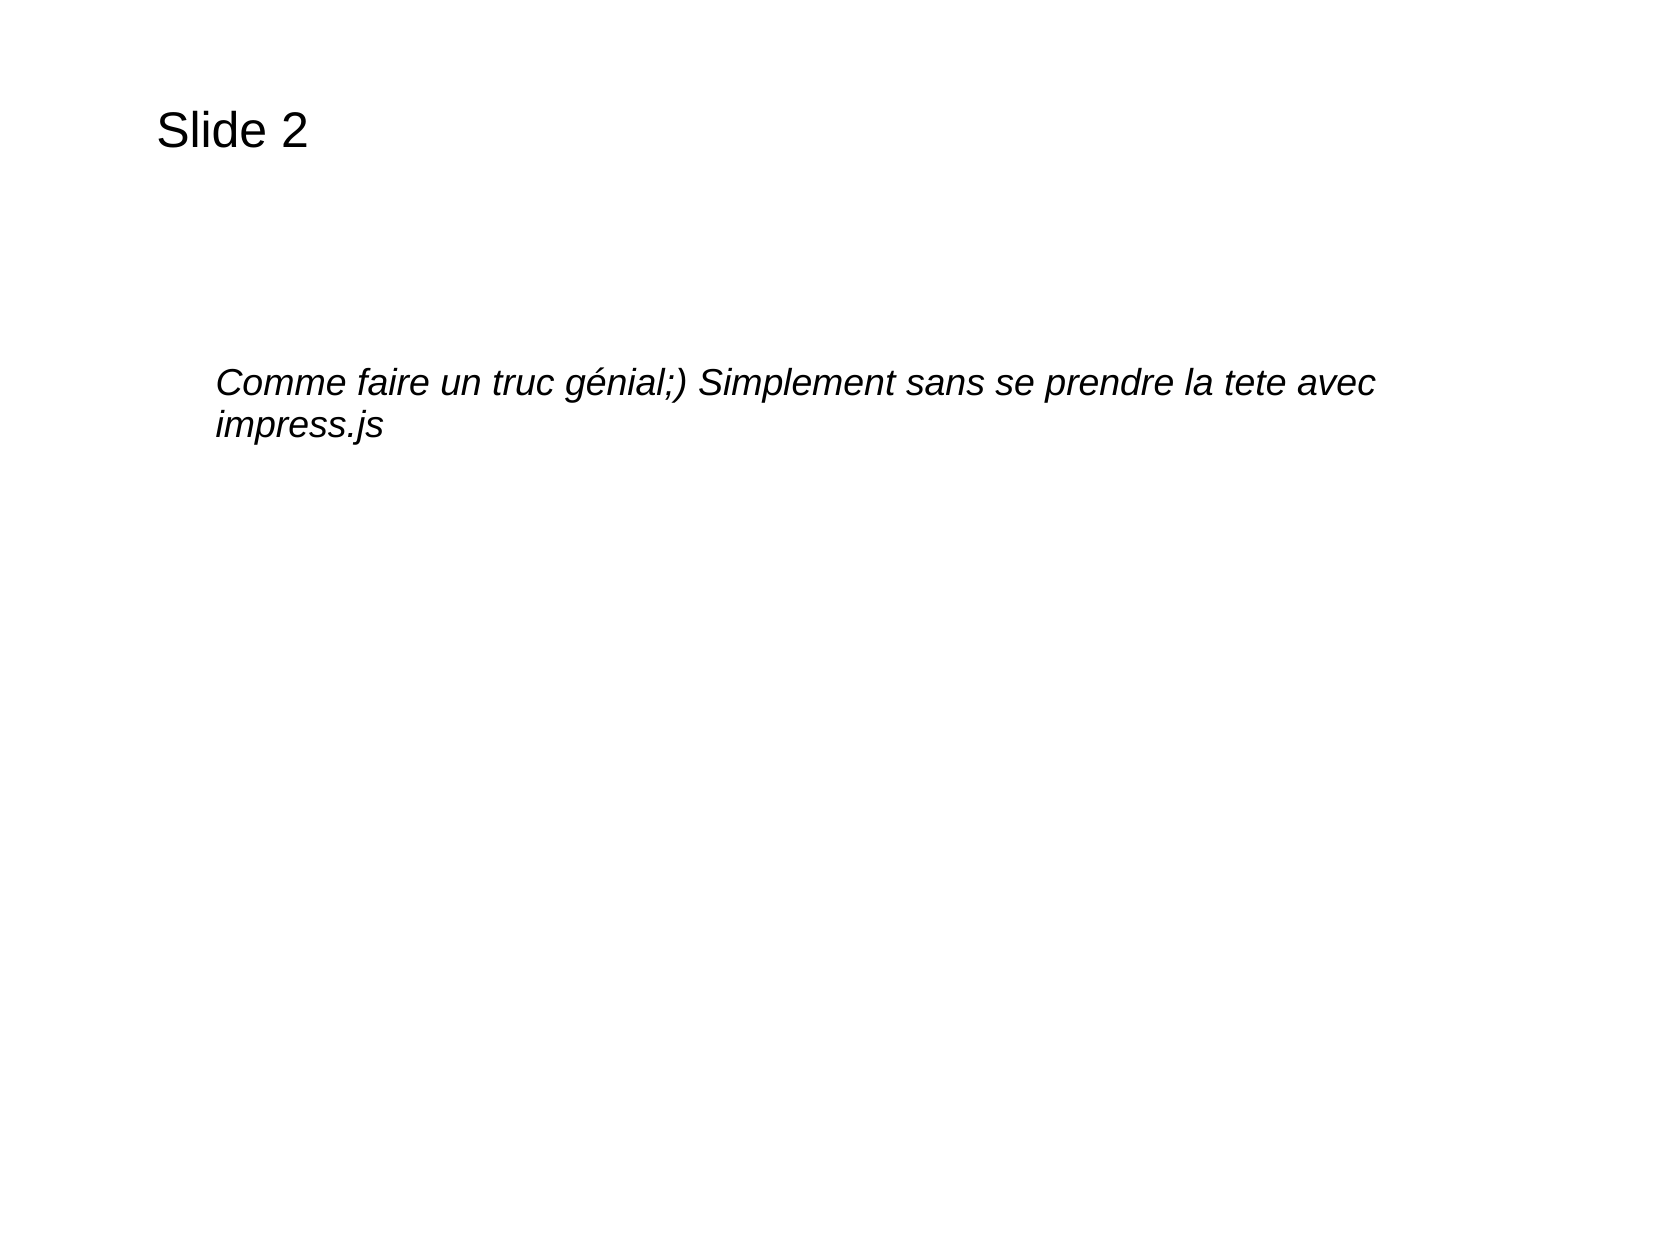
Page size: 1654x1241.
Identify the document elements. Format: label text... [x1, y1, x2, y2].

text_box Comme faire un truc génial;) Simplement sans se prendre la tete avec impress.js [200, 354, 1394, 496]
text_box Slide 2 [141, 94, 1300, 166]
